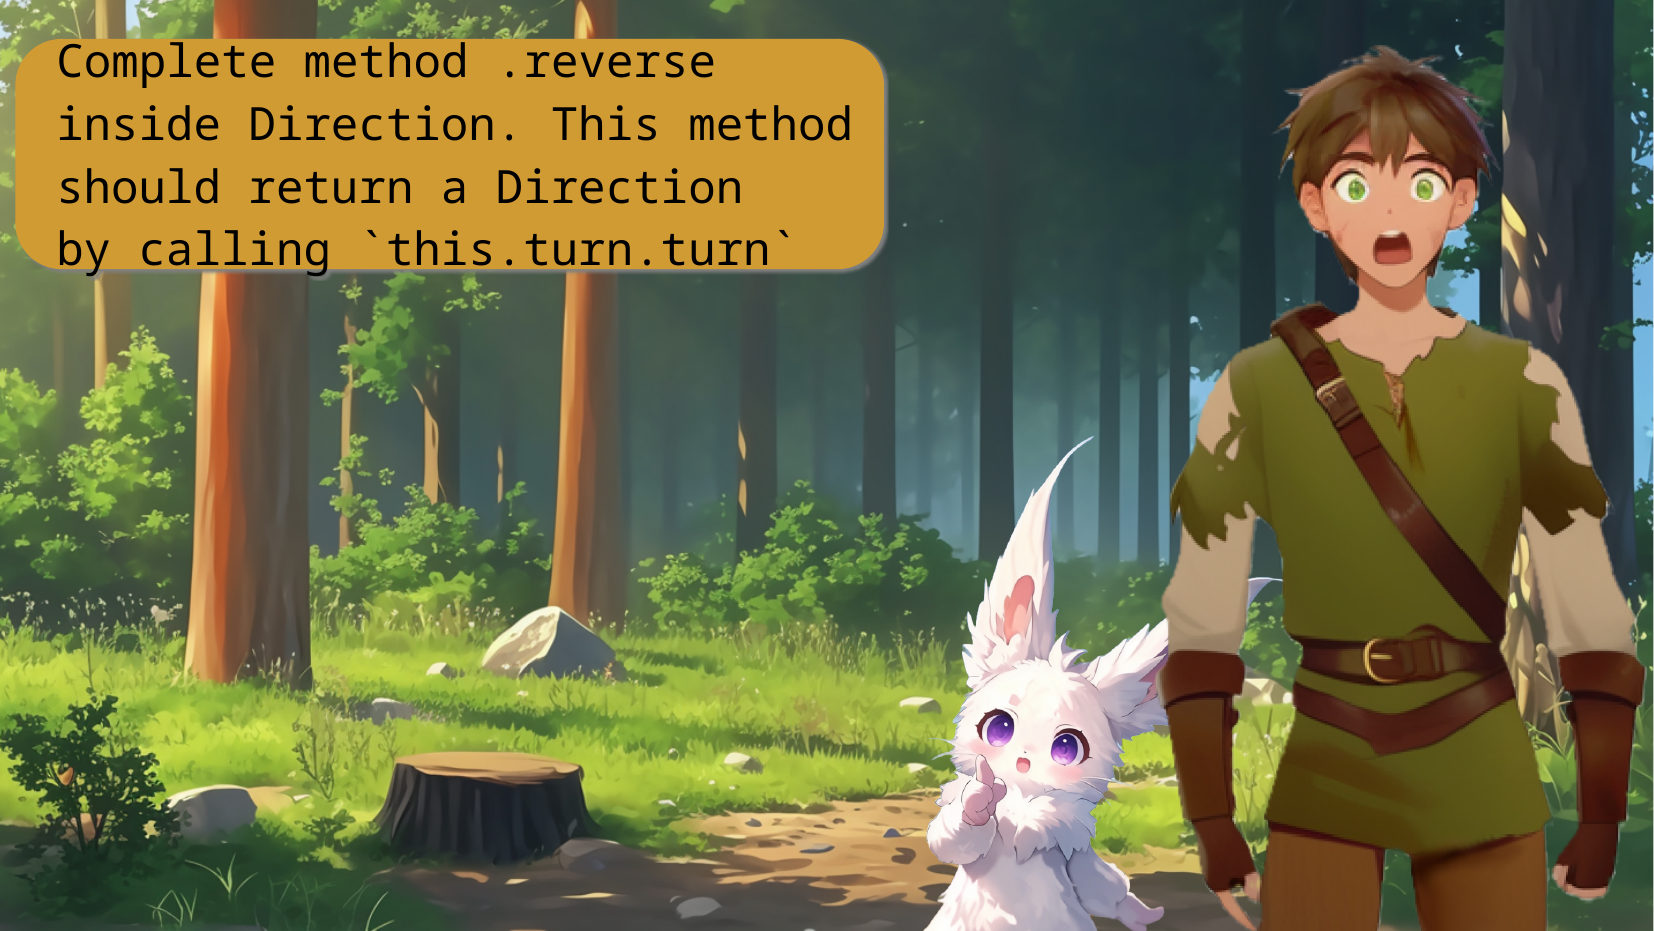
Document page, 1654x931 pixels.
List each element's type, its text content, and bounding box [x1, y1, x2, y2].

picture [0, 0, 1654, 931]
text_box Complete method .reverse inside Direction. This method should return a Direction by calling `this.turn.turn` [15, 38, 884, 270]
